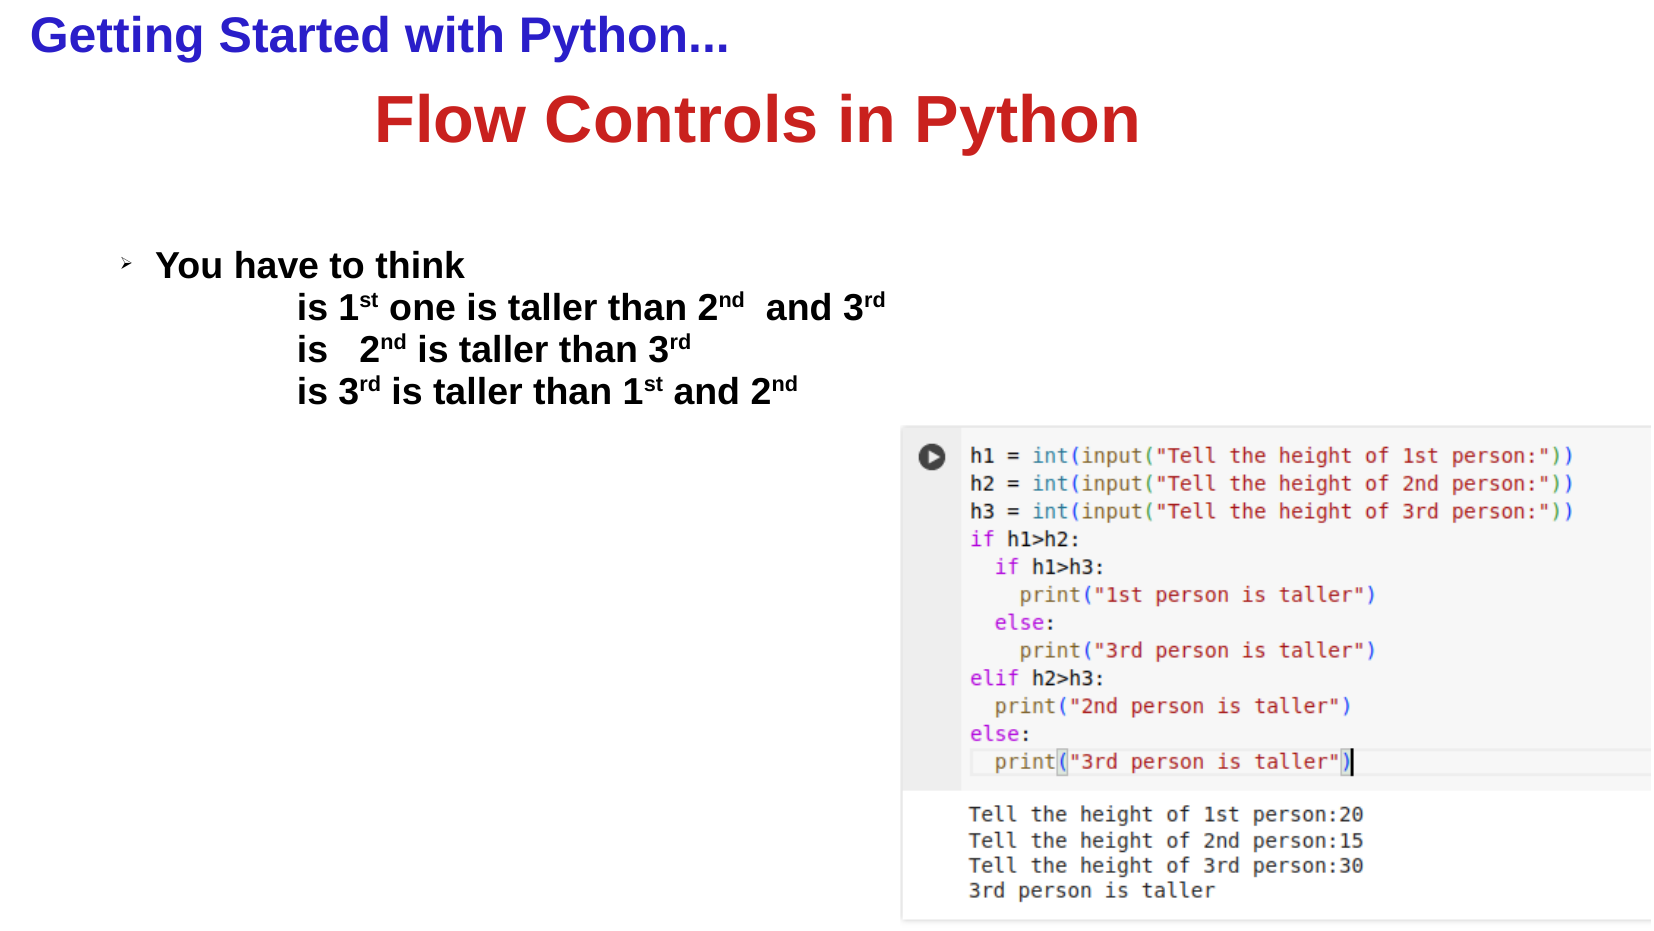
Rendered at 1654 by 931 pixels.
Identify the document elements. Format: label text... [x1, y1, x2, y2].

text_box Getting Started with Python... [15, 0, 751, 91]
picture [900, 425, 1651, 930]
text_box Flow Controls in Python [360, 75, 1231, 166]
text_box You have to think is 1st one is taller than 2nd and 3rd is 2nd is taller than 3rd is 3rd is taller than 1st and 2nd [105, 195, 1306, 467]
